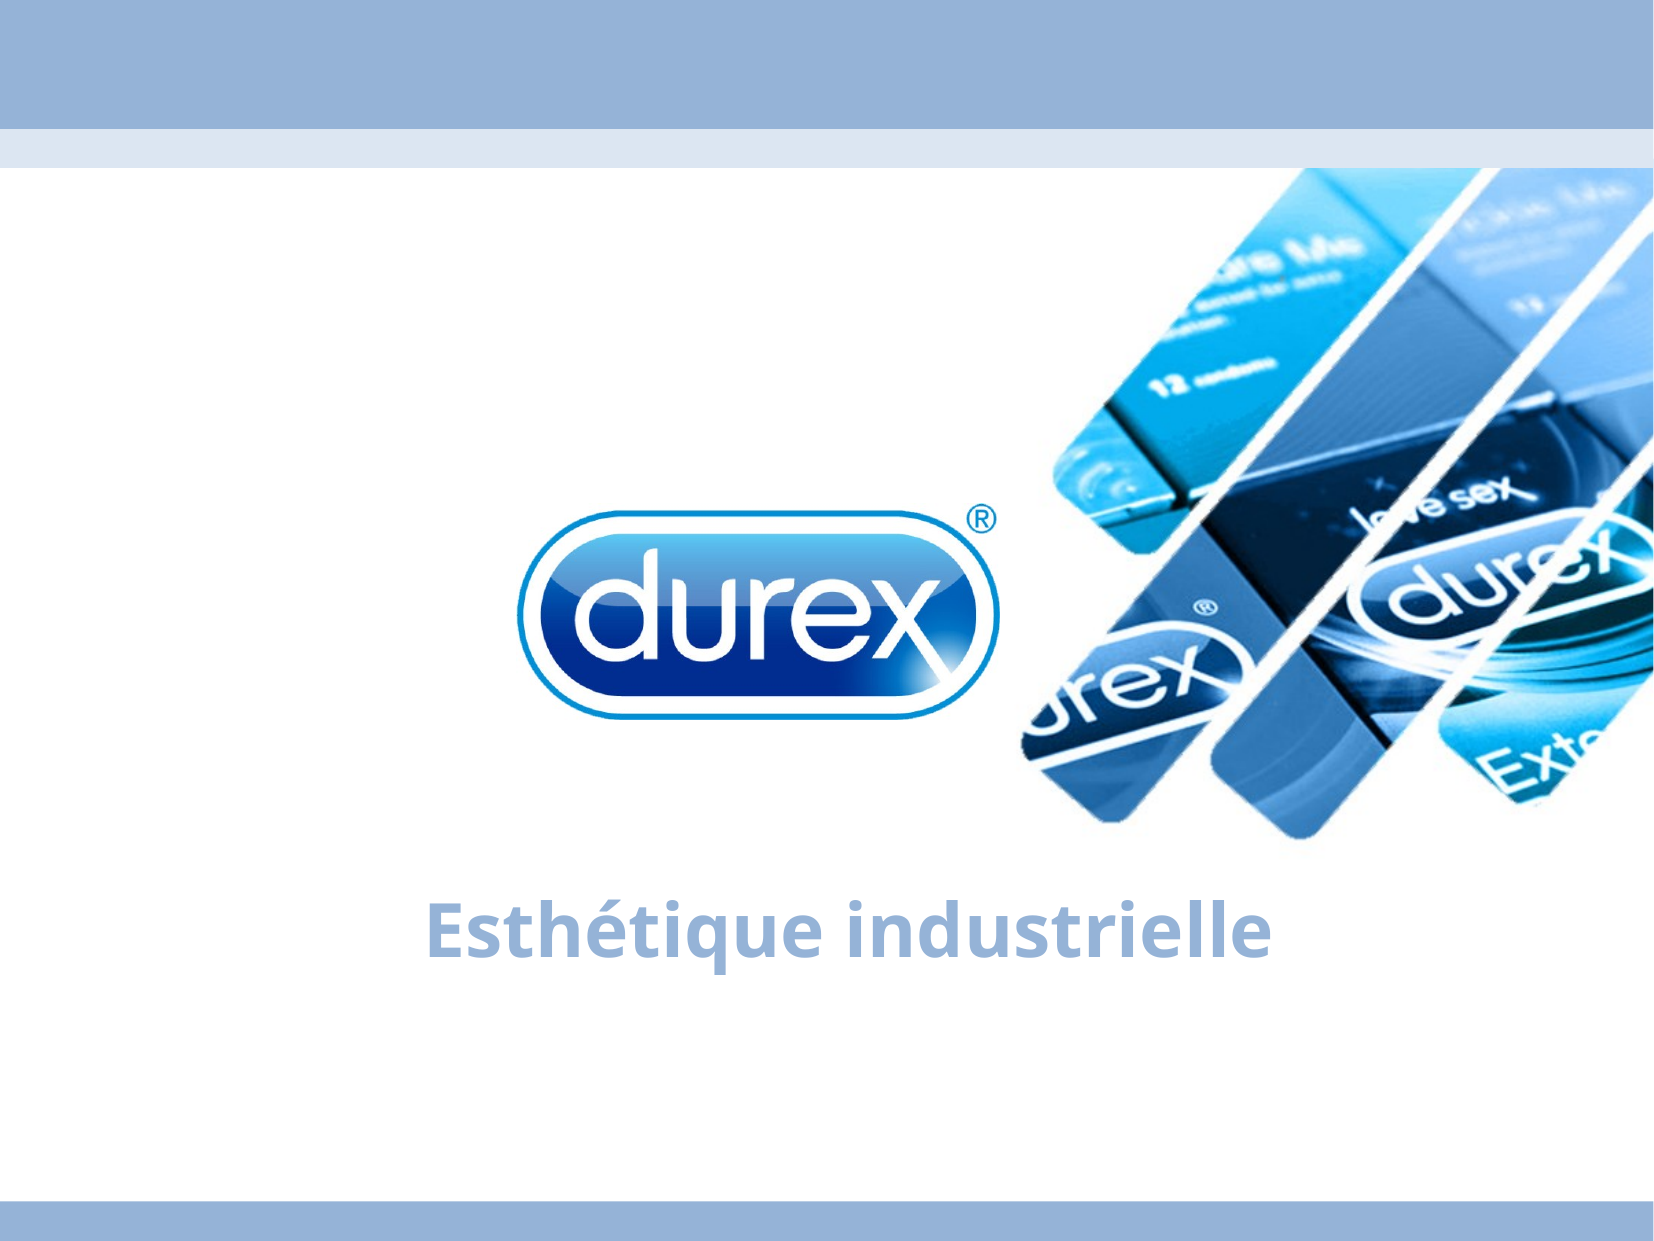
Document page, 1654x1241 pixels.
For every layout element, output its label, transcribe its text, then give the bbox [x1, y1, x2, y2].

text_box [0, 0, 1654, 168]
title Esthétique industrielle [387, 826, 1331, 969]
text_box [0, 1201, 1654, 1241]
picture [516, 168, 1654, 982]
